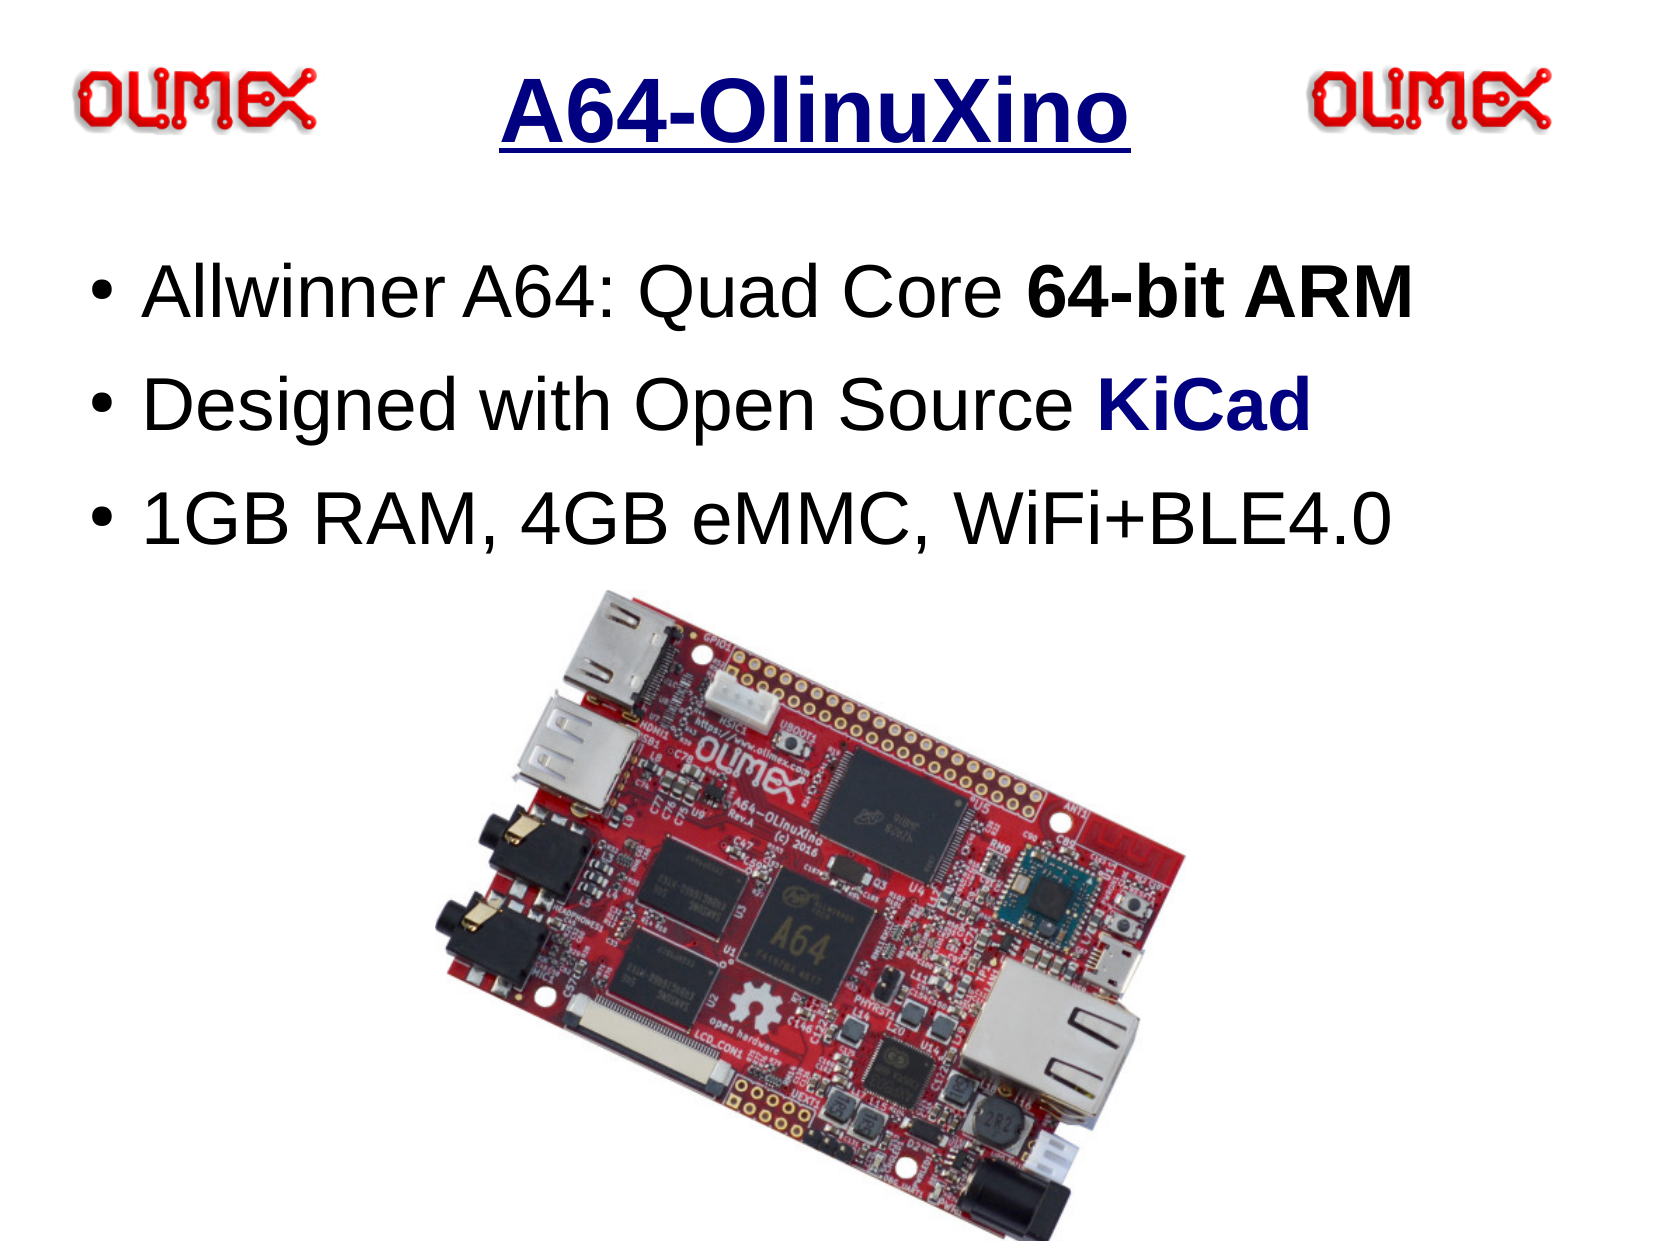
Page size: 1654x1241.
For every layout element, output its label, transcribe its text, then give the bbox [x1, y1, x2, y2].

picture [1296, 61, 1569, 135]
picture [62, 61, 334, 136]
list A64-OlinuXino Allwinner A64: Quad Core 64-bit ARM Designed with Open Source KiCad 1GB RAM, 4GB eMMC, WiFi+BLE4.0 [70, 59, 1560, 780]
picture [435, 590, 1186, 1241]
